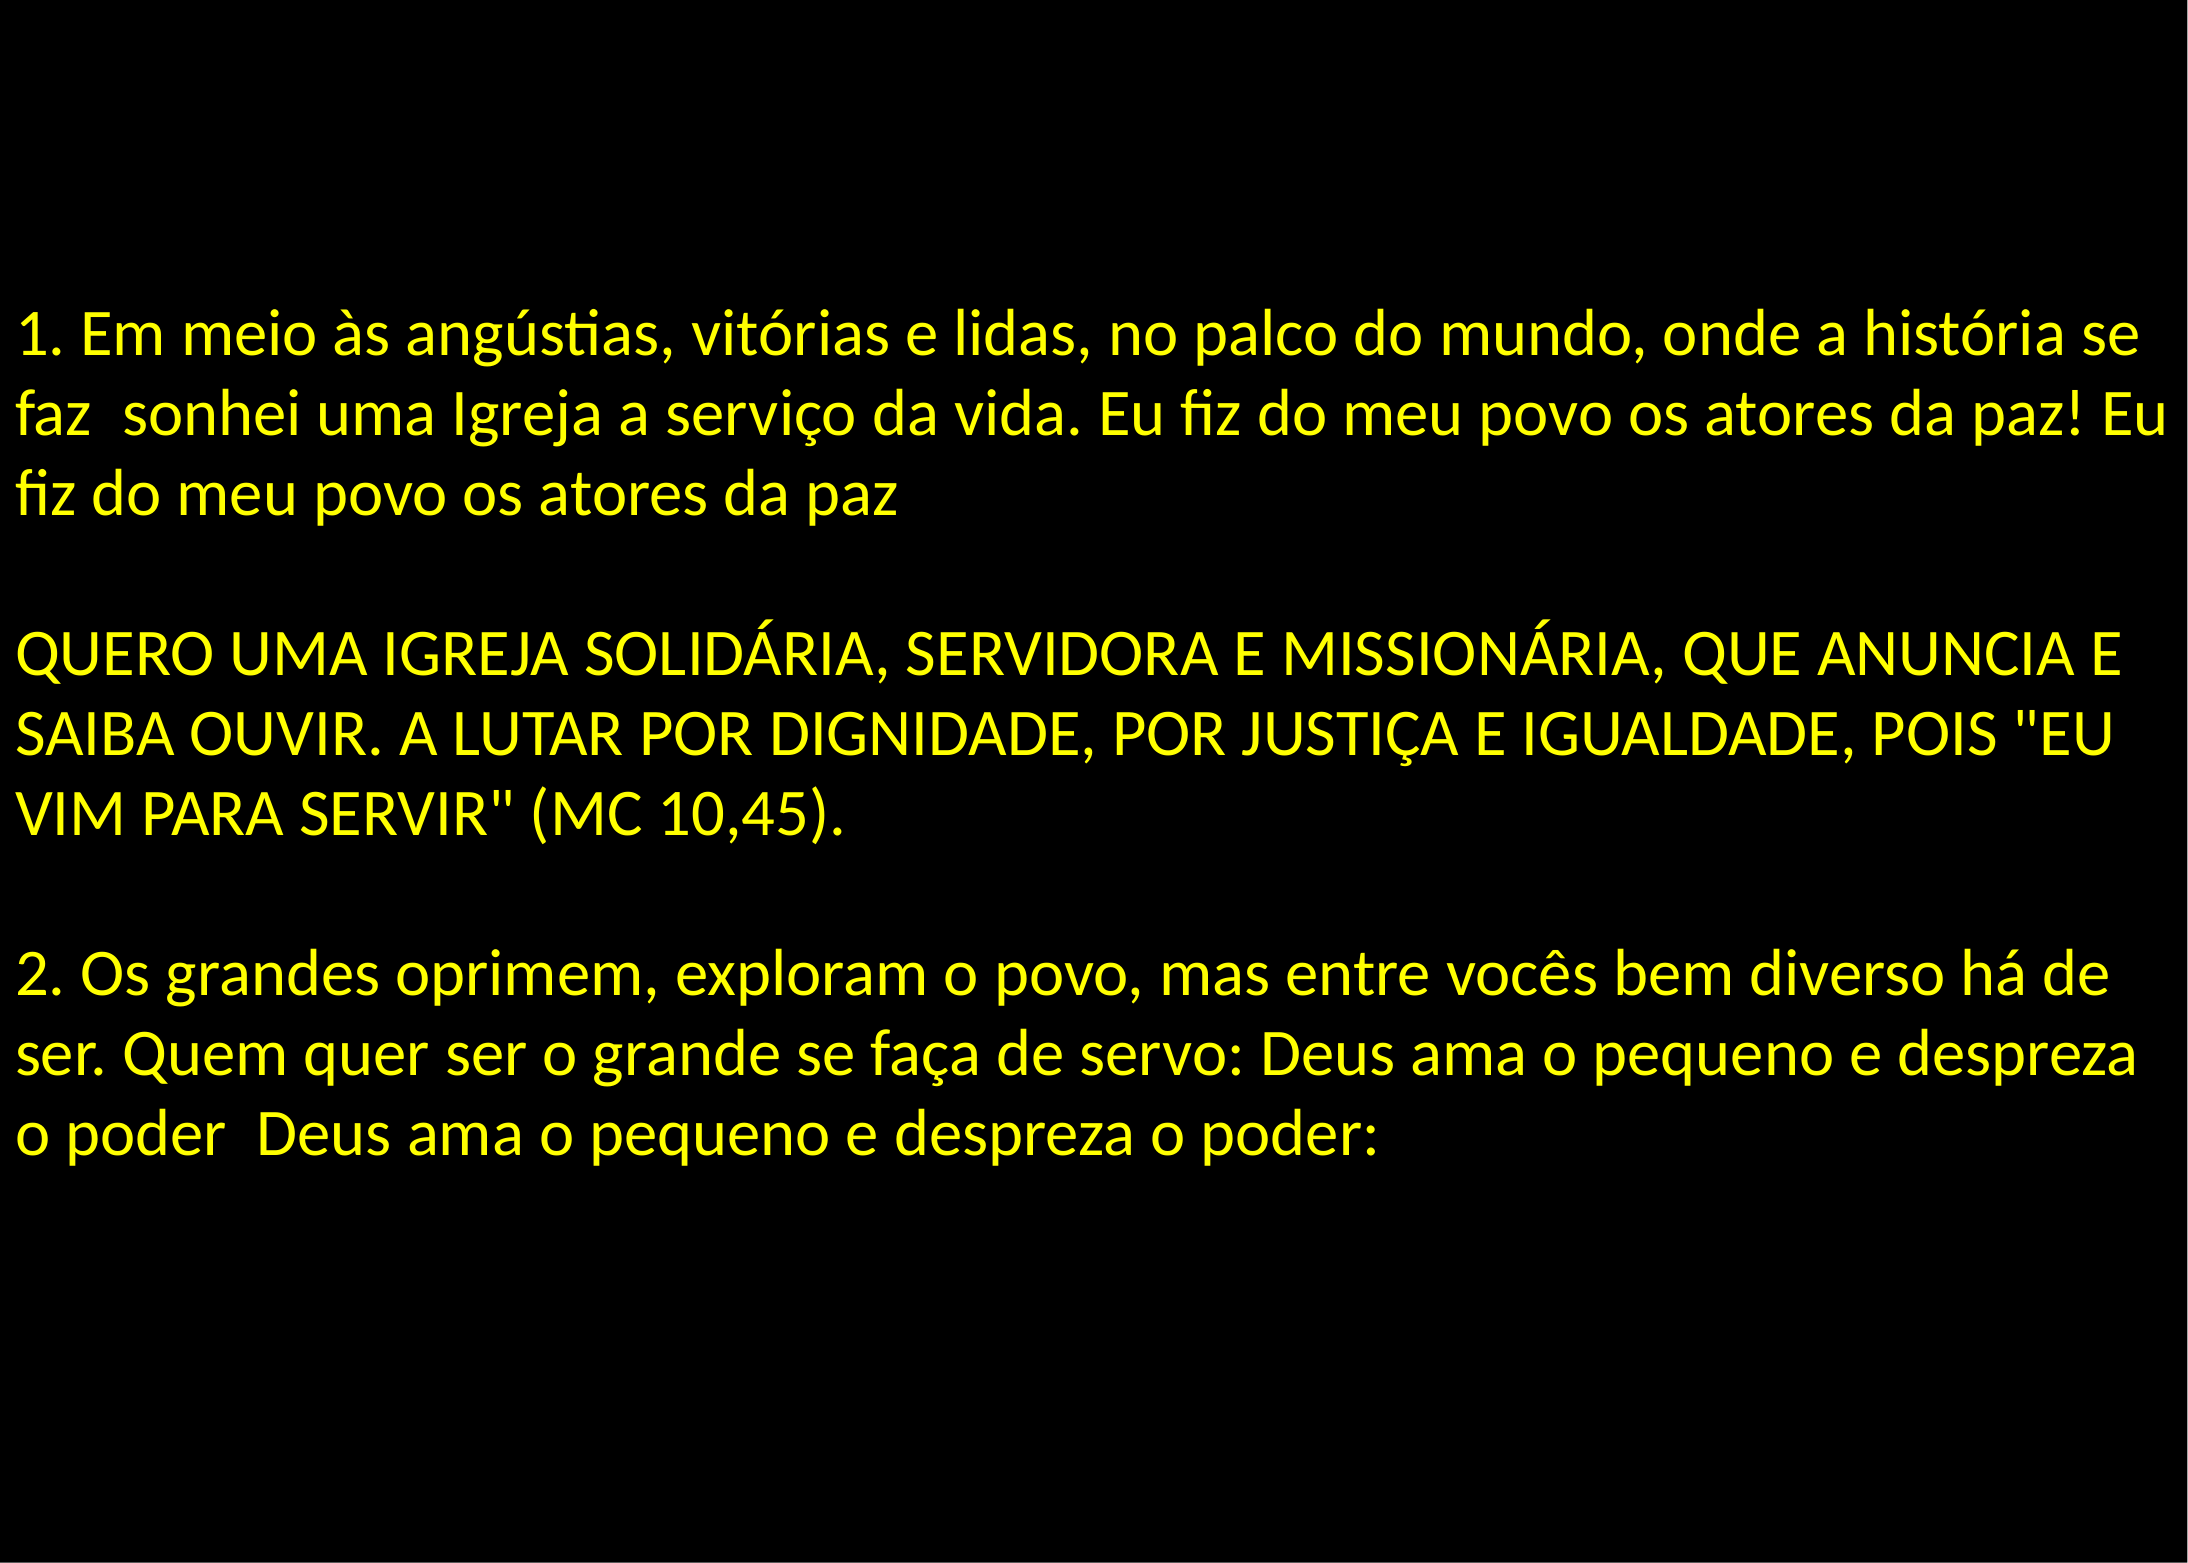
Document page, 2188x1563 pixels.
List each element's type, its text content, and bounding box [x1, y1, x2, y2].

title 1. Em meio às angústias, vitórias e lidas, no palco do mundo, onde a história se faz sonhei uma Igreja a serviço da vida. Eu fiz do meu povo os atores da paz! Eu fiz do meu povo os atores da paz QUERO UMA IGREJA SOLIDÁRIA, SERVIDORA E MISSIONÁRIA, QUE ANUNCIA E SAIBA OUVIR. A LUTAR POR DIGNIDADE, POR JUSTIÇA E IGUALDADE, POIS "EU VIM PARA SERVIR" (MC 10,45). 2. Os grandes oprimem, exploram o povo, mas entre vocês bem diverso há de ser. Quem quer ser o grande se faça de servo: Deus ama o pequeno e despreza o poder Deus ama o pequeno e despreza o poder: [0, 0, 2188, 1563]
